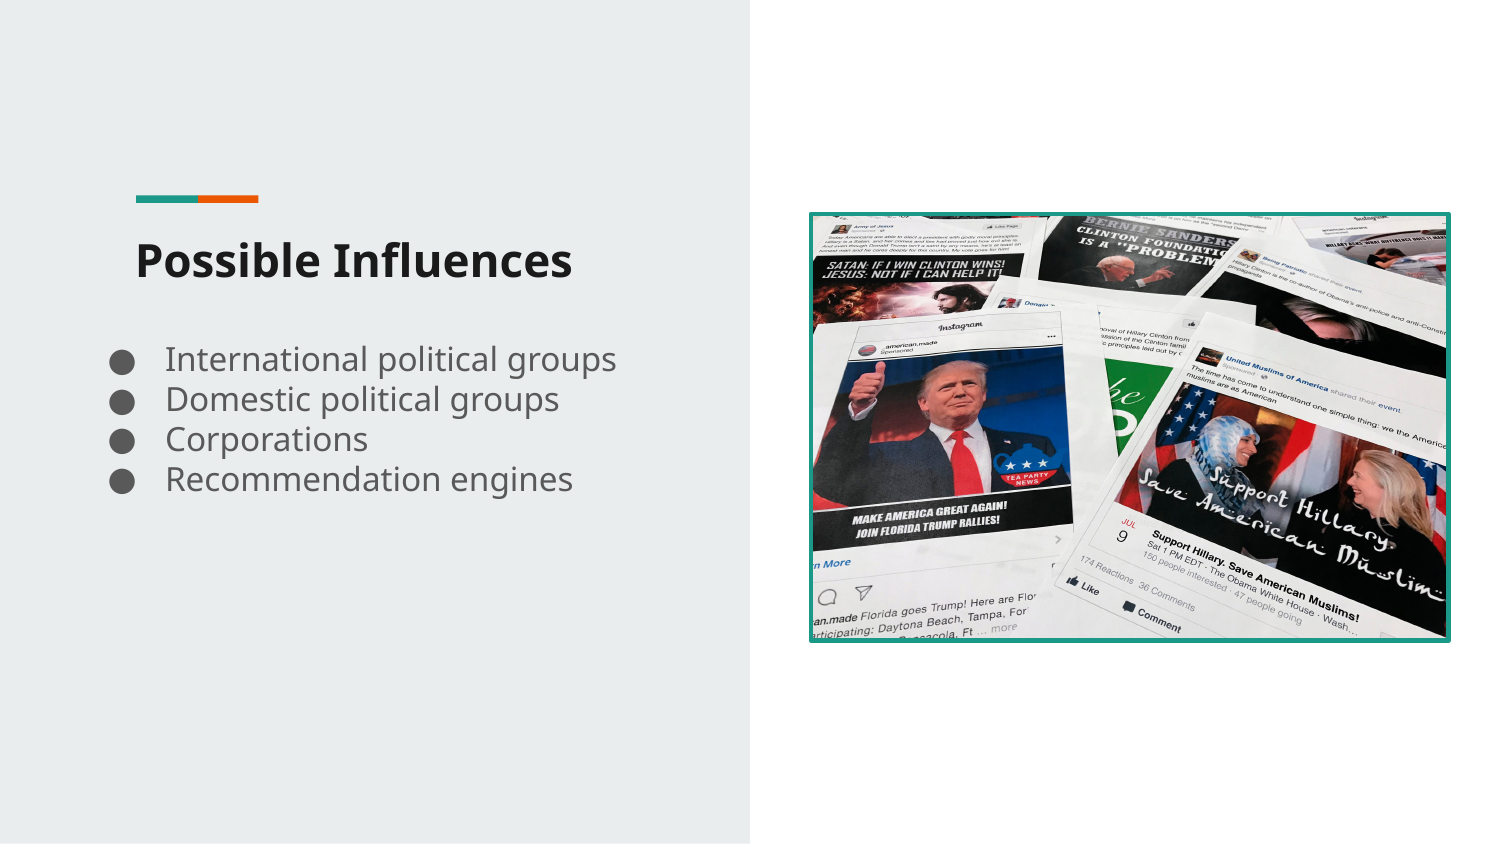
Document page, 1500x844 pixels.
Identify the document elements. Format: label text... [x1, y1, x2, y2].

picture [813, 216, 1447, 639]
title Possible Influences [119, 216, 662, 323]
subtitle International political groups Domestic political groups Corporations Recommendation engines [75, 323, 688, 601]
